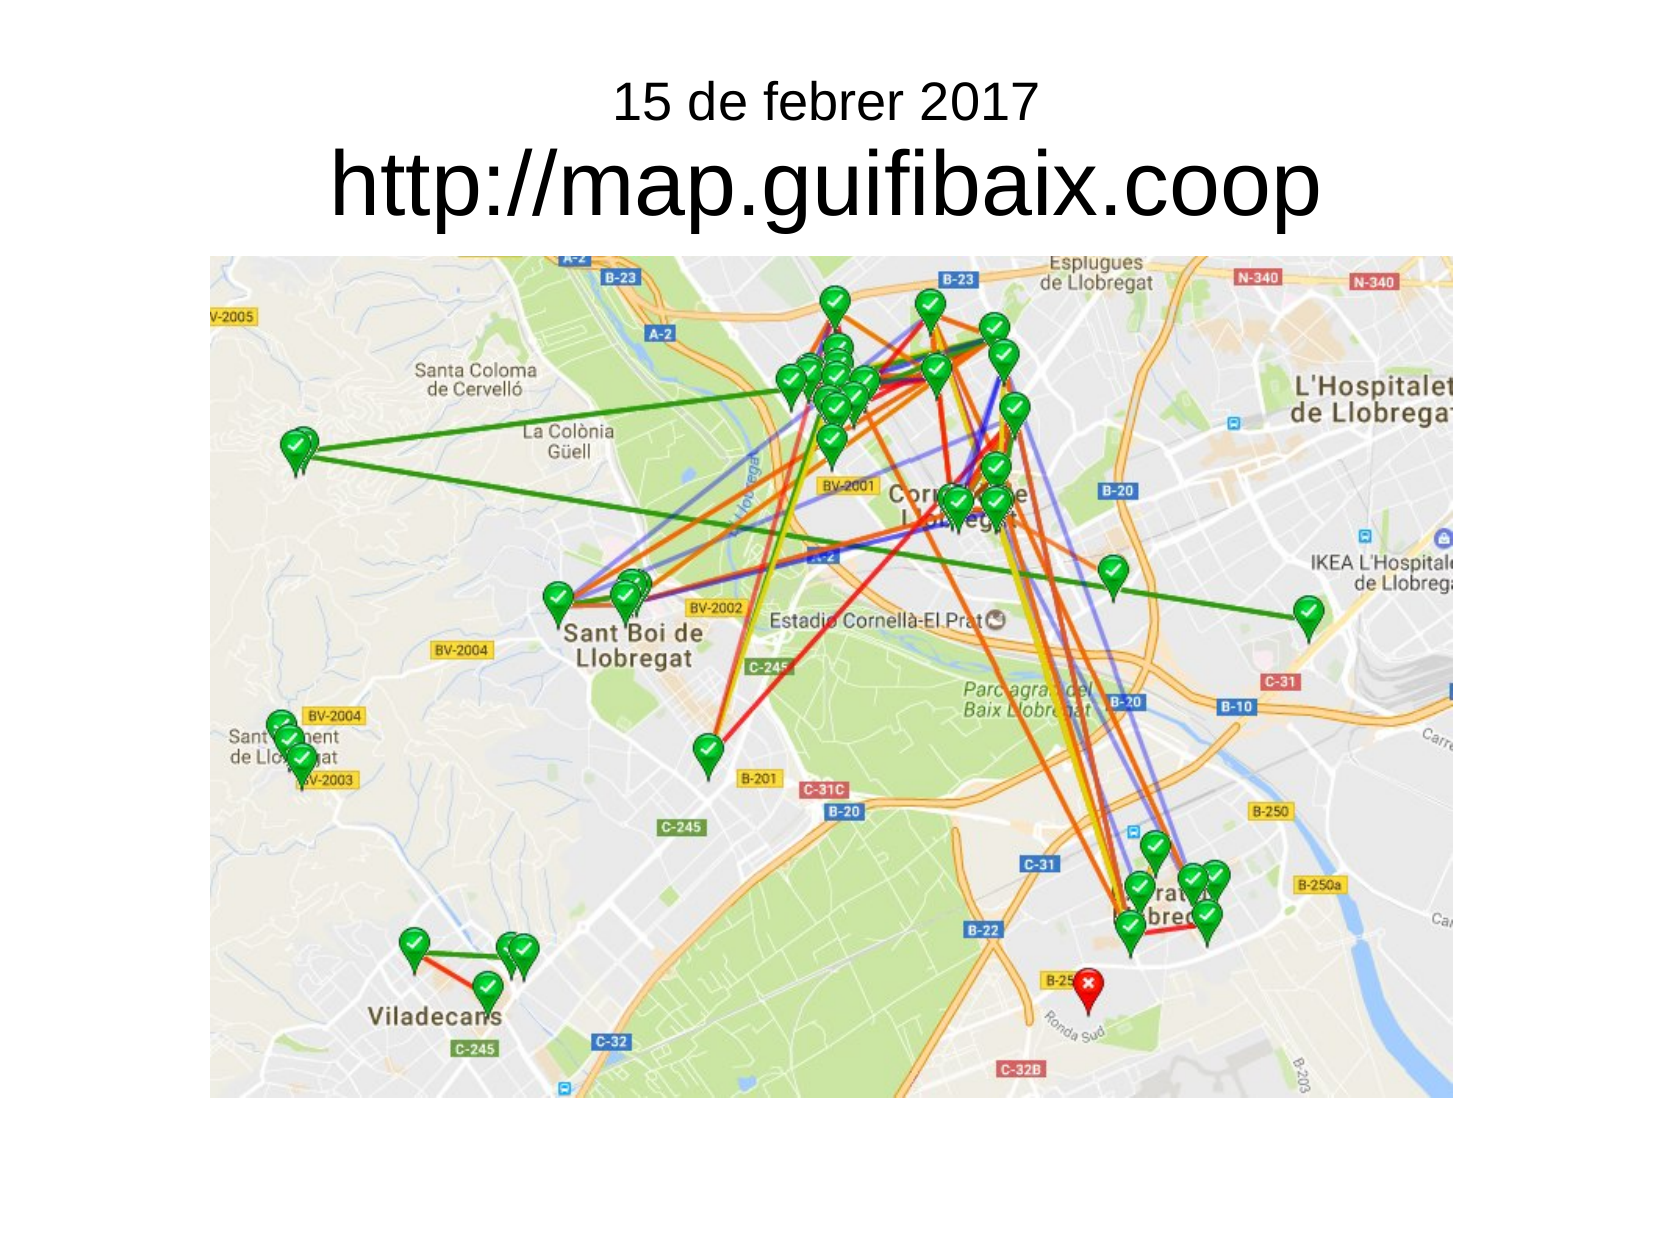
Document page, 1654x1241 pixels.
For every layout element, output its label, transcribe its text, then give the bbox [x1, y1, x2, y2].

picture [210, 256, 1453, 1098]
title 15 de febrer 2017 http://map.guifibaix.coop [82, 49, 1571, 257]
